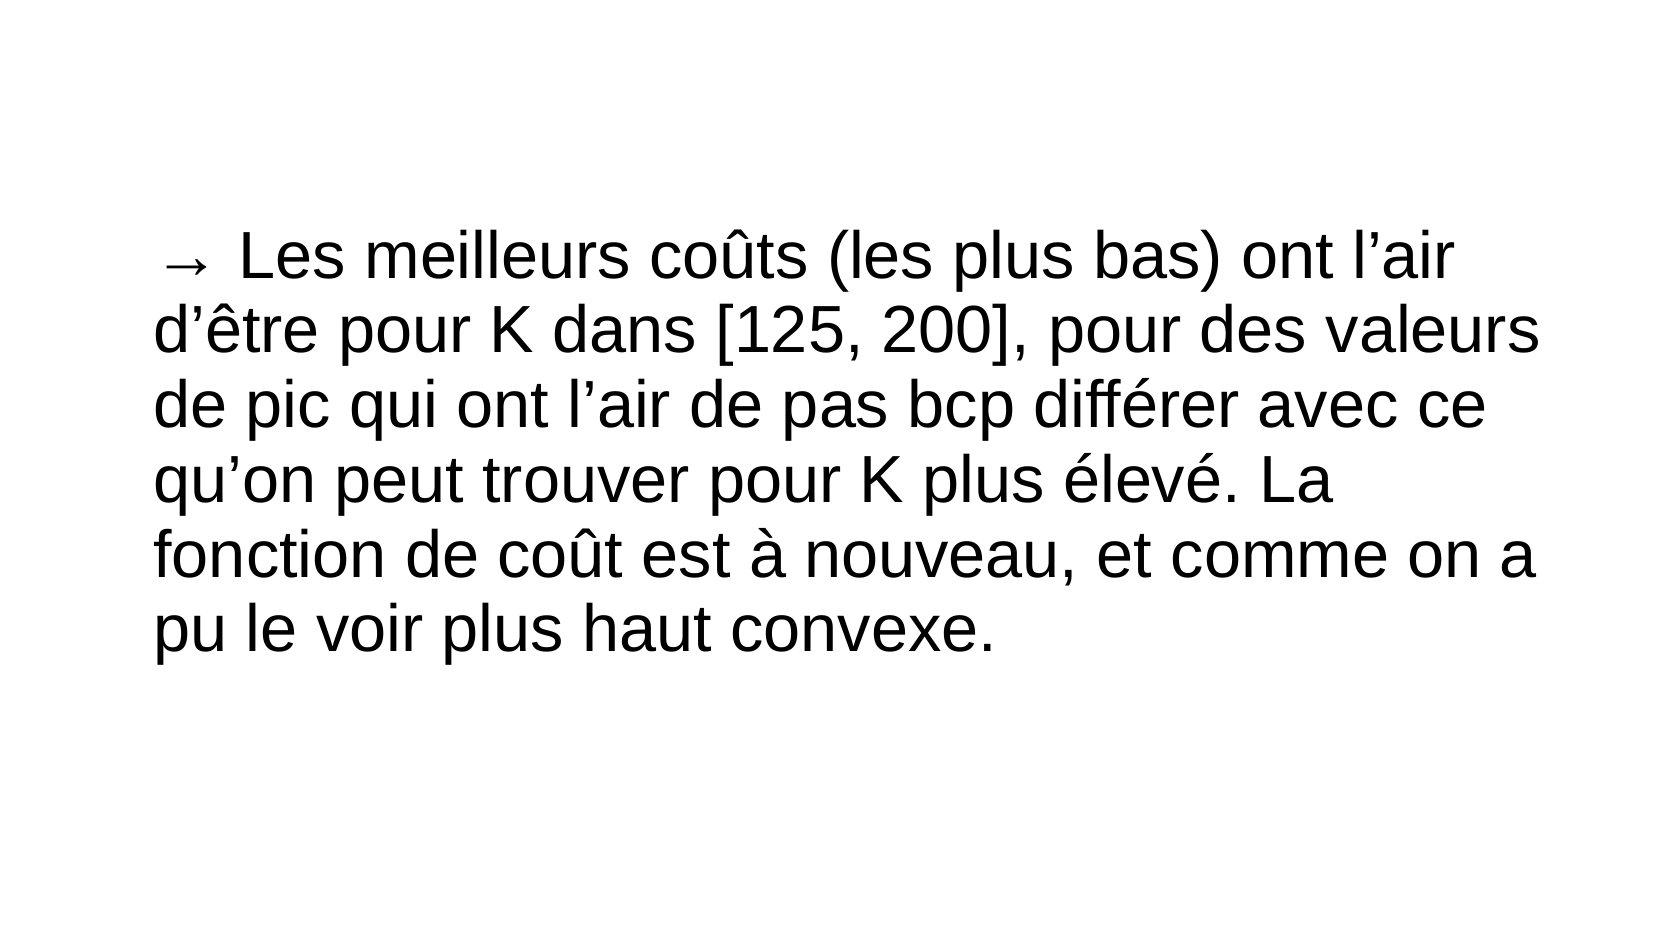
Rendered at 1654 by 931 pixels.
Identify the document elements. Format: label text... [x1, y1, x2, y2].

list → Les meilleurs coûts (les plus bas) ont l’air d’être pour K dans [125, 200], pour des valeurs de pic qui ont l’air de pas bcp différer avec ce qu’on peut trouver pour K plus élevé. La fonction de coût est à nouveau, et comme on a pu le voir plus haut convexe. [82, 217, 1571, 758]
